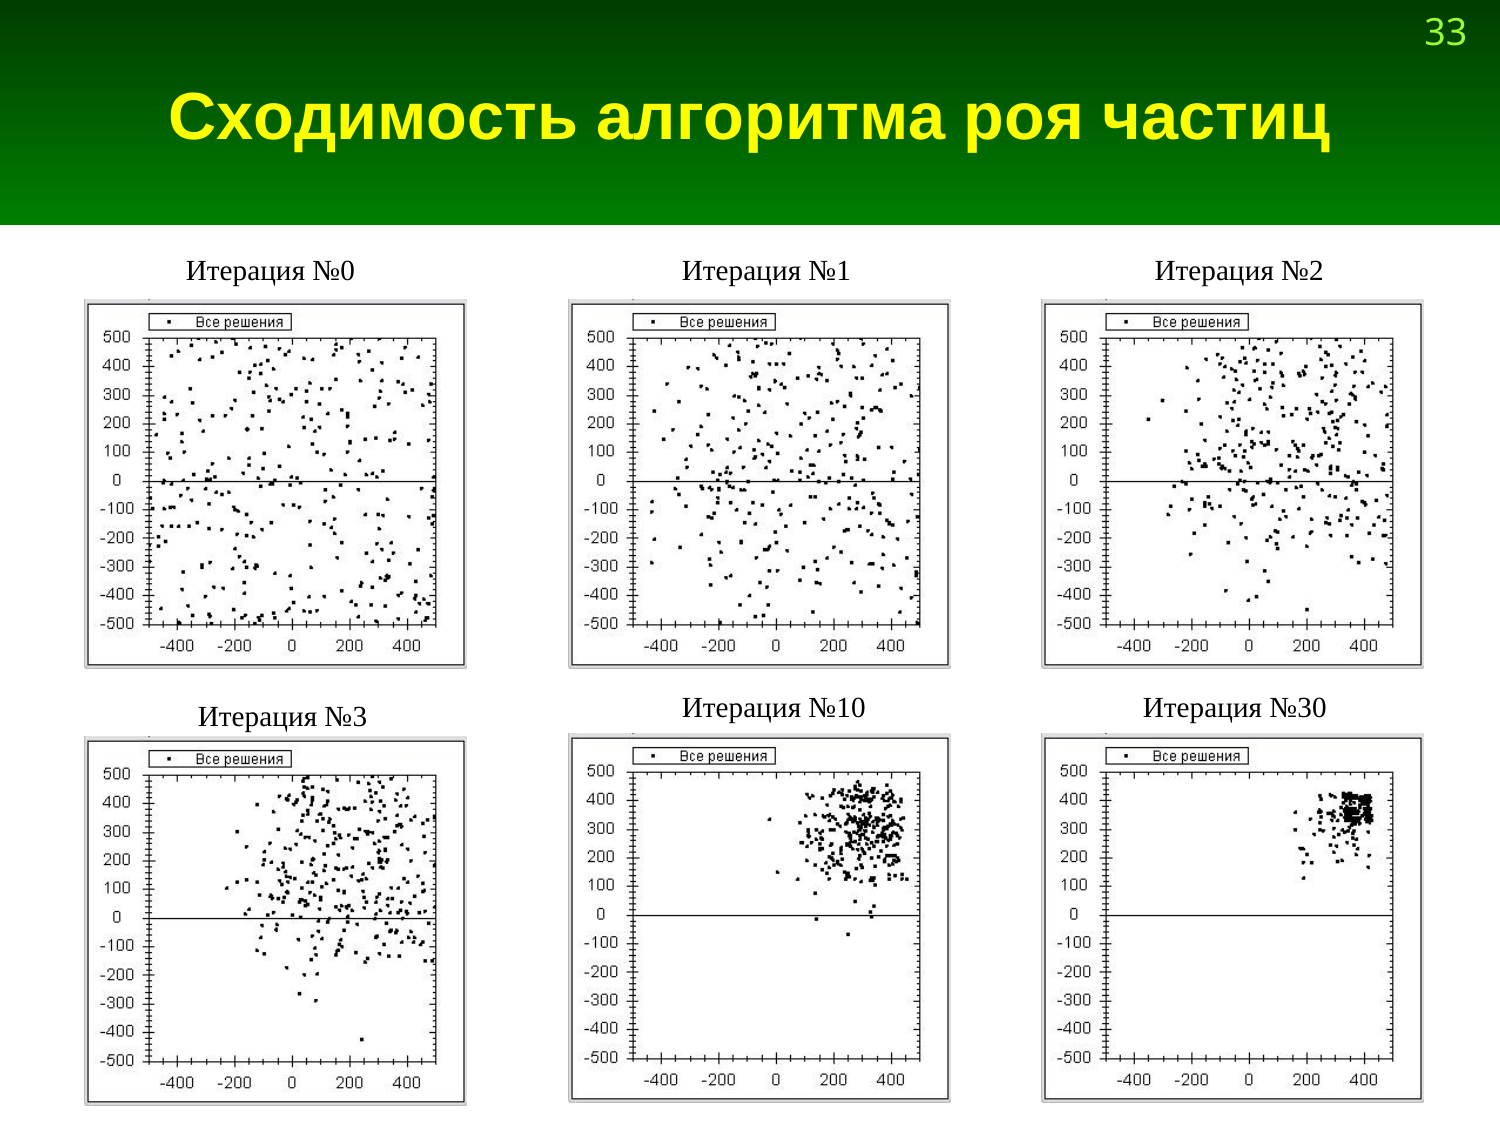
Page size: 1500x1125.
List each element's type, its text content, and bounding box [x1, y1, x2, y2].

picture [1041, 299, 1424, 669]
picture [1041, 733, 1424, 1103]
picture [84, 299, 467, 669]
picture [84, 736, 467, 1106]
text_box Итерация №10 [667, 680, 882, 732]
picture [568, 733, 951, 1103]
text_box Итерация №3 [183, 689, 383, 740]
text_box Итерация №2 [1139, 243, 1340, 294]
text_box Итерация №1 [667, 243, 867, 294]
text_box Итерация №30 [1128, 680, 1343, 732]
picture [568, 299, 951, 669]
title Сходимость алгоритма роя частиц [112, 18, 1388, 207]
text_box Итерация №0 [171, 243, 371, 294]
